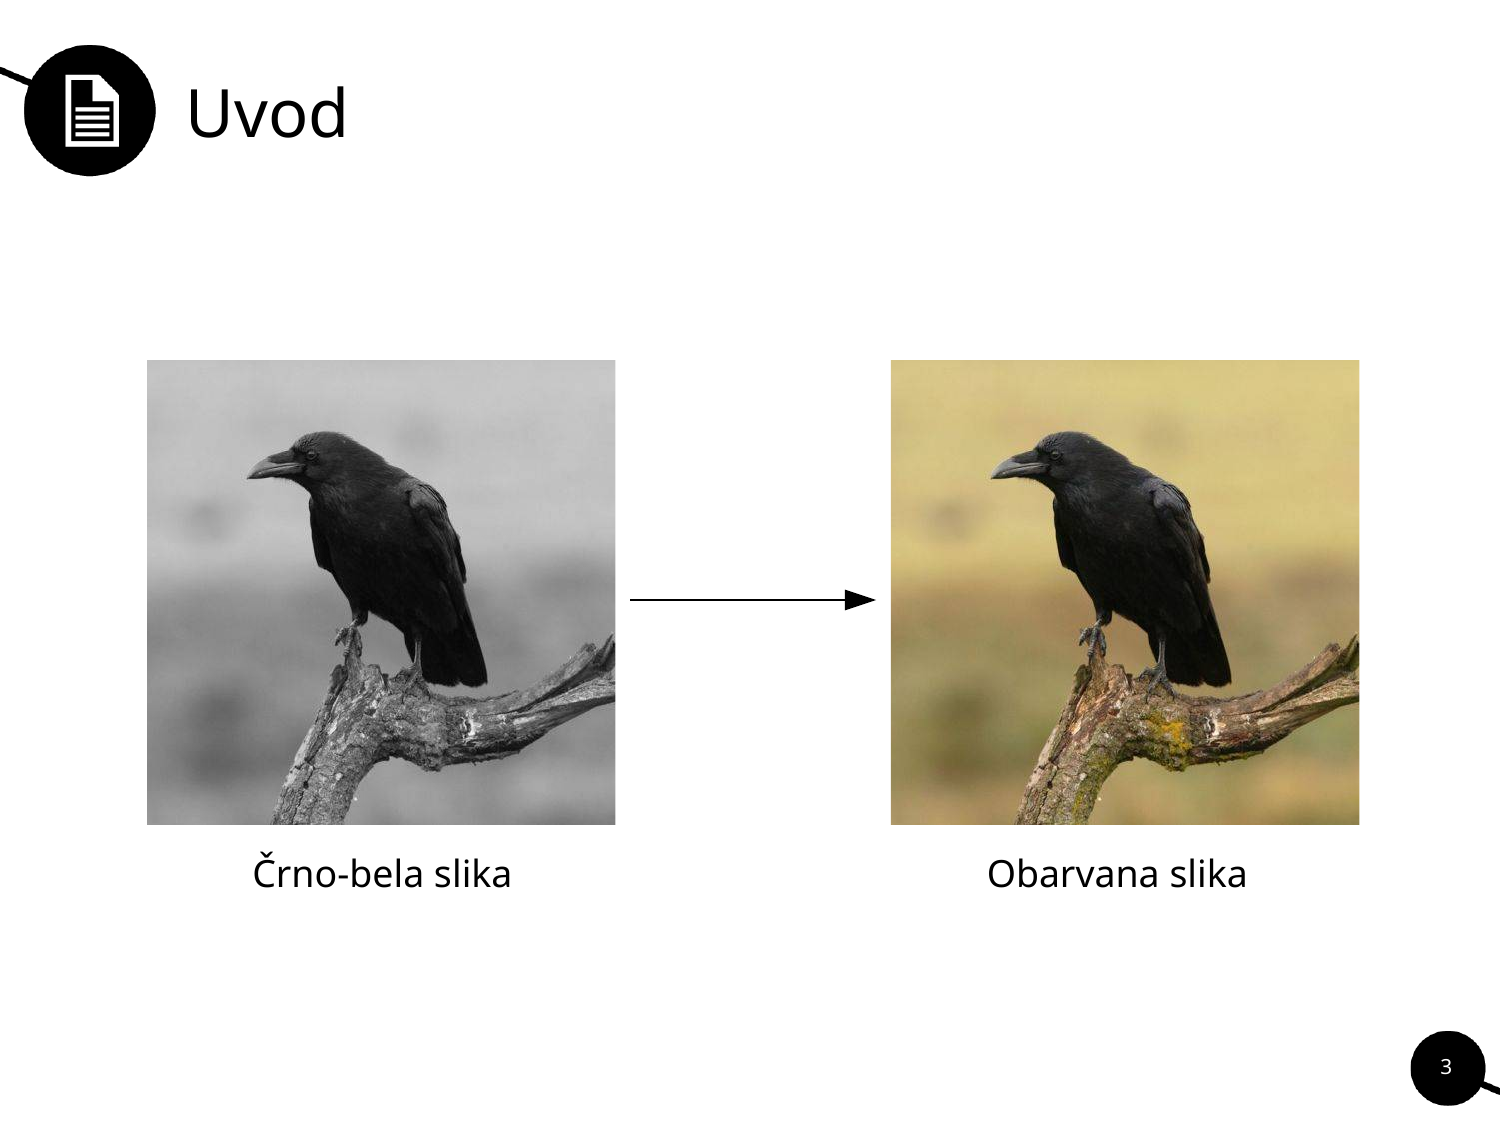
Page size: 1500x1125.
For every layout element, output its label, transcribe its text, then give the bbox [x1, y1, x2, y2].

picture [0, 0, 1500, 1125]
title Uvod [170, 45, 1425, 177]
text_box Obarvana slika [885, 840, 1351, 905]
text_box Črno-bela slika [150, 840, 616, 905]
